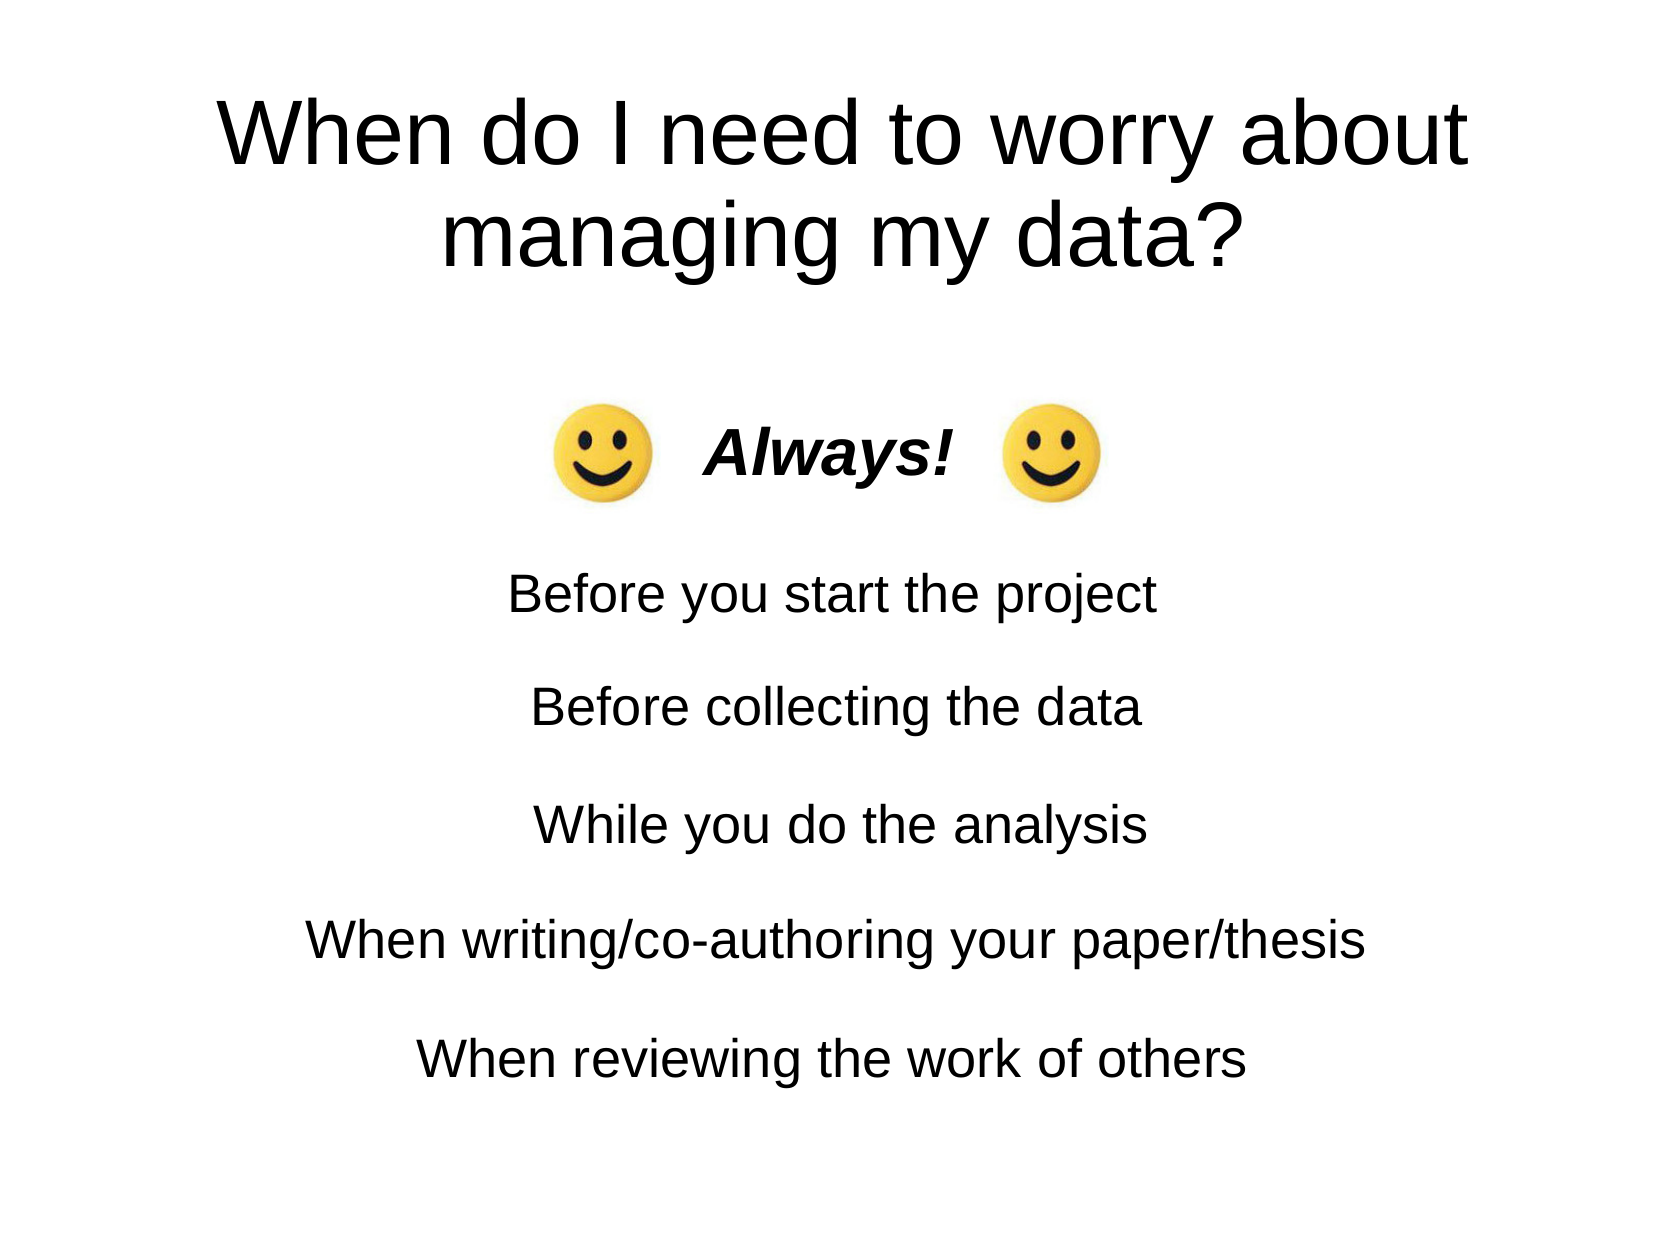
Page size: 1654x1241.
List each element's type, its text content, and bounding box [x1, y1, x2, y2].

text_box While you do the analysis [501, 771, 1183, 878]
text_box Before you start the project [495, 552, 1171, 636]
text_box Always! [702, 405, 957, 500]
picture [993, 389, 1109, 514]
text_box When reviewing the work of others [407, 1020, 1259, 1099]
text_box Before collecting the data [519, 653, 1155, 760]
title When do I need to worry about managing my data? [63, 81, 1624, 287]
text_box When writing/co-authoring your paper/thesis [294, 900, 1379, 980]
picture [544, 389, 661, 514]
